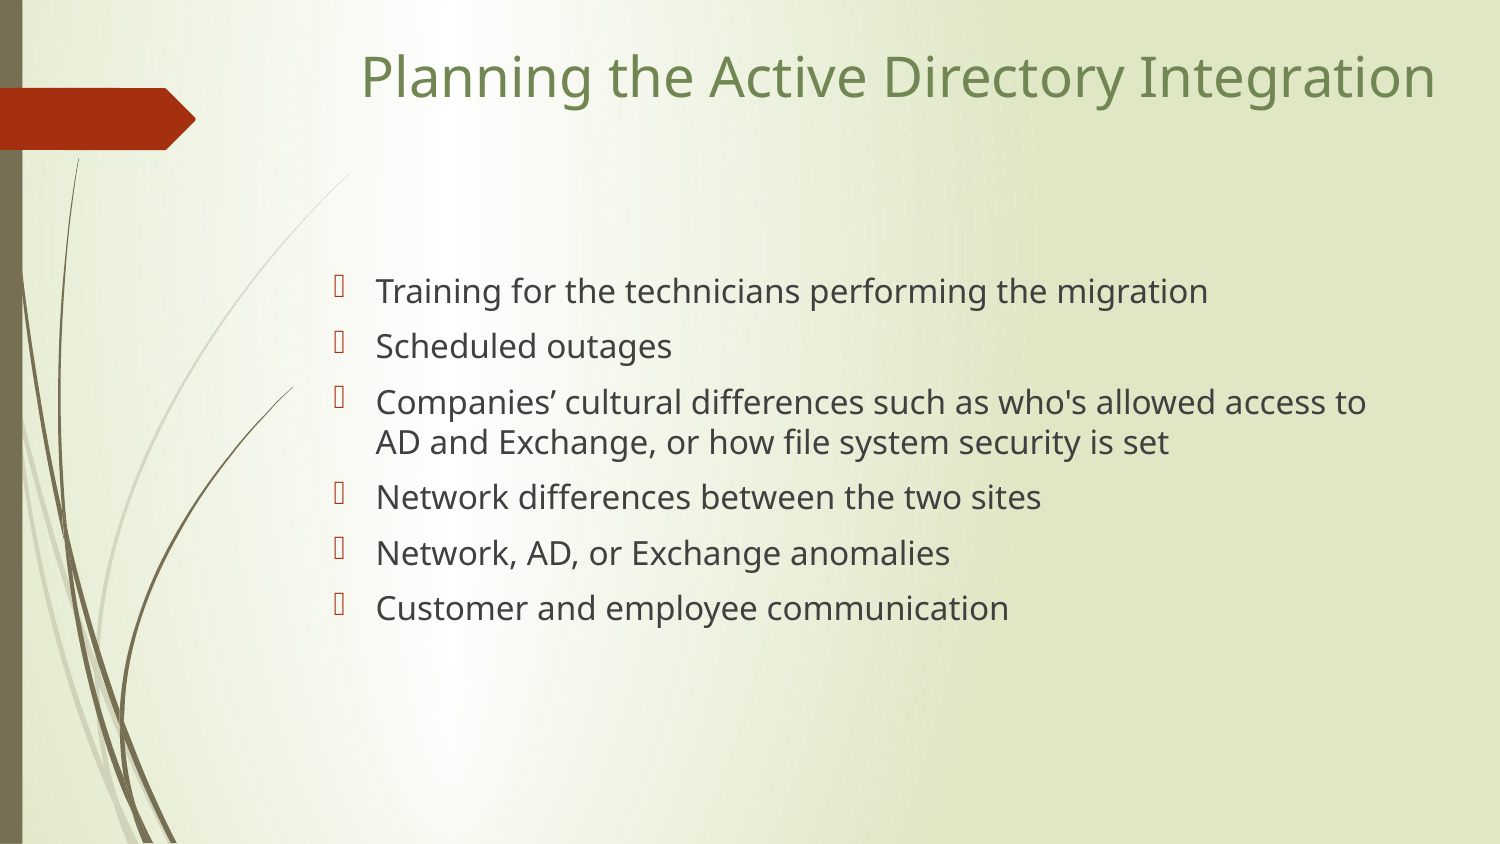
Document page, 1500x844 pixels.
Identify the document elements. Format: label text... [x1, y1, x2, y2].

title Planning the Active Directory Integration [44, 33, 1453, 175]
list Training for the technicians performing the migration Scheduled outages Companies’ cultural differences such as who's allowed access to AD and Exchange, or how file system security is set Network differences between the two sites Network, AD, or Exchange anomalies Customer and employee communication [318, 262, 1416, 728]
